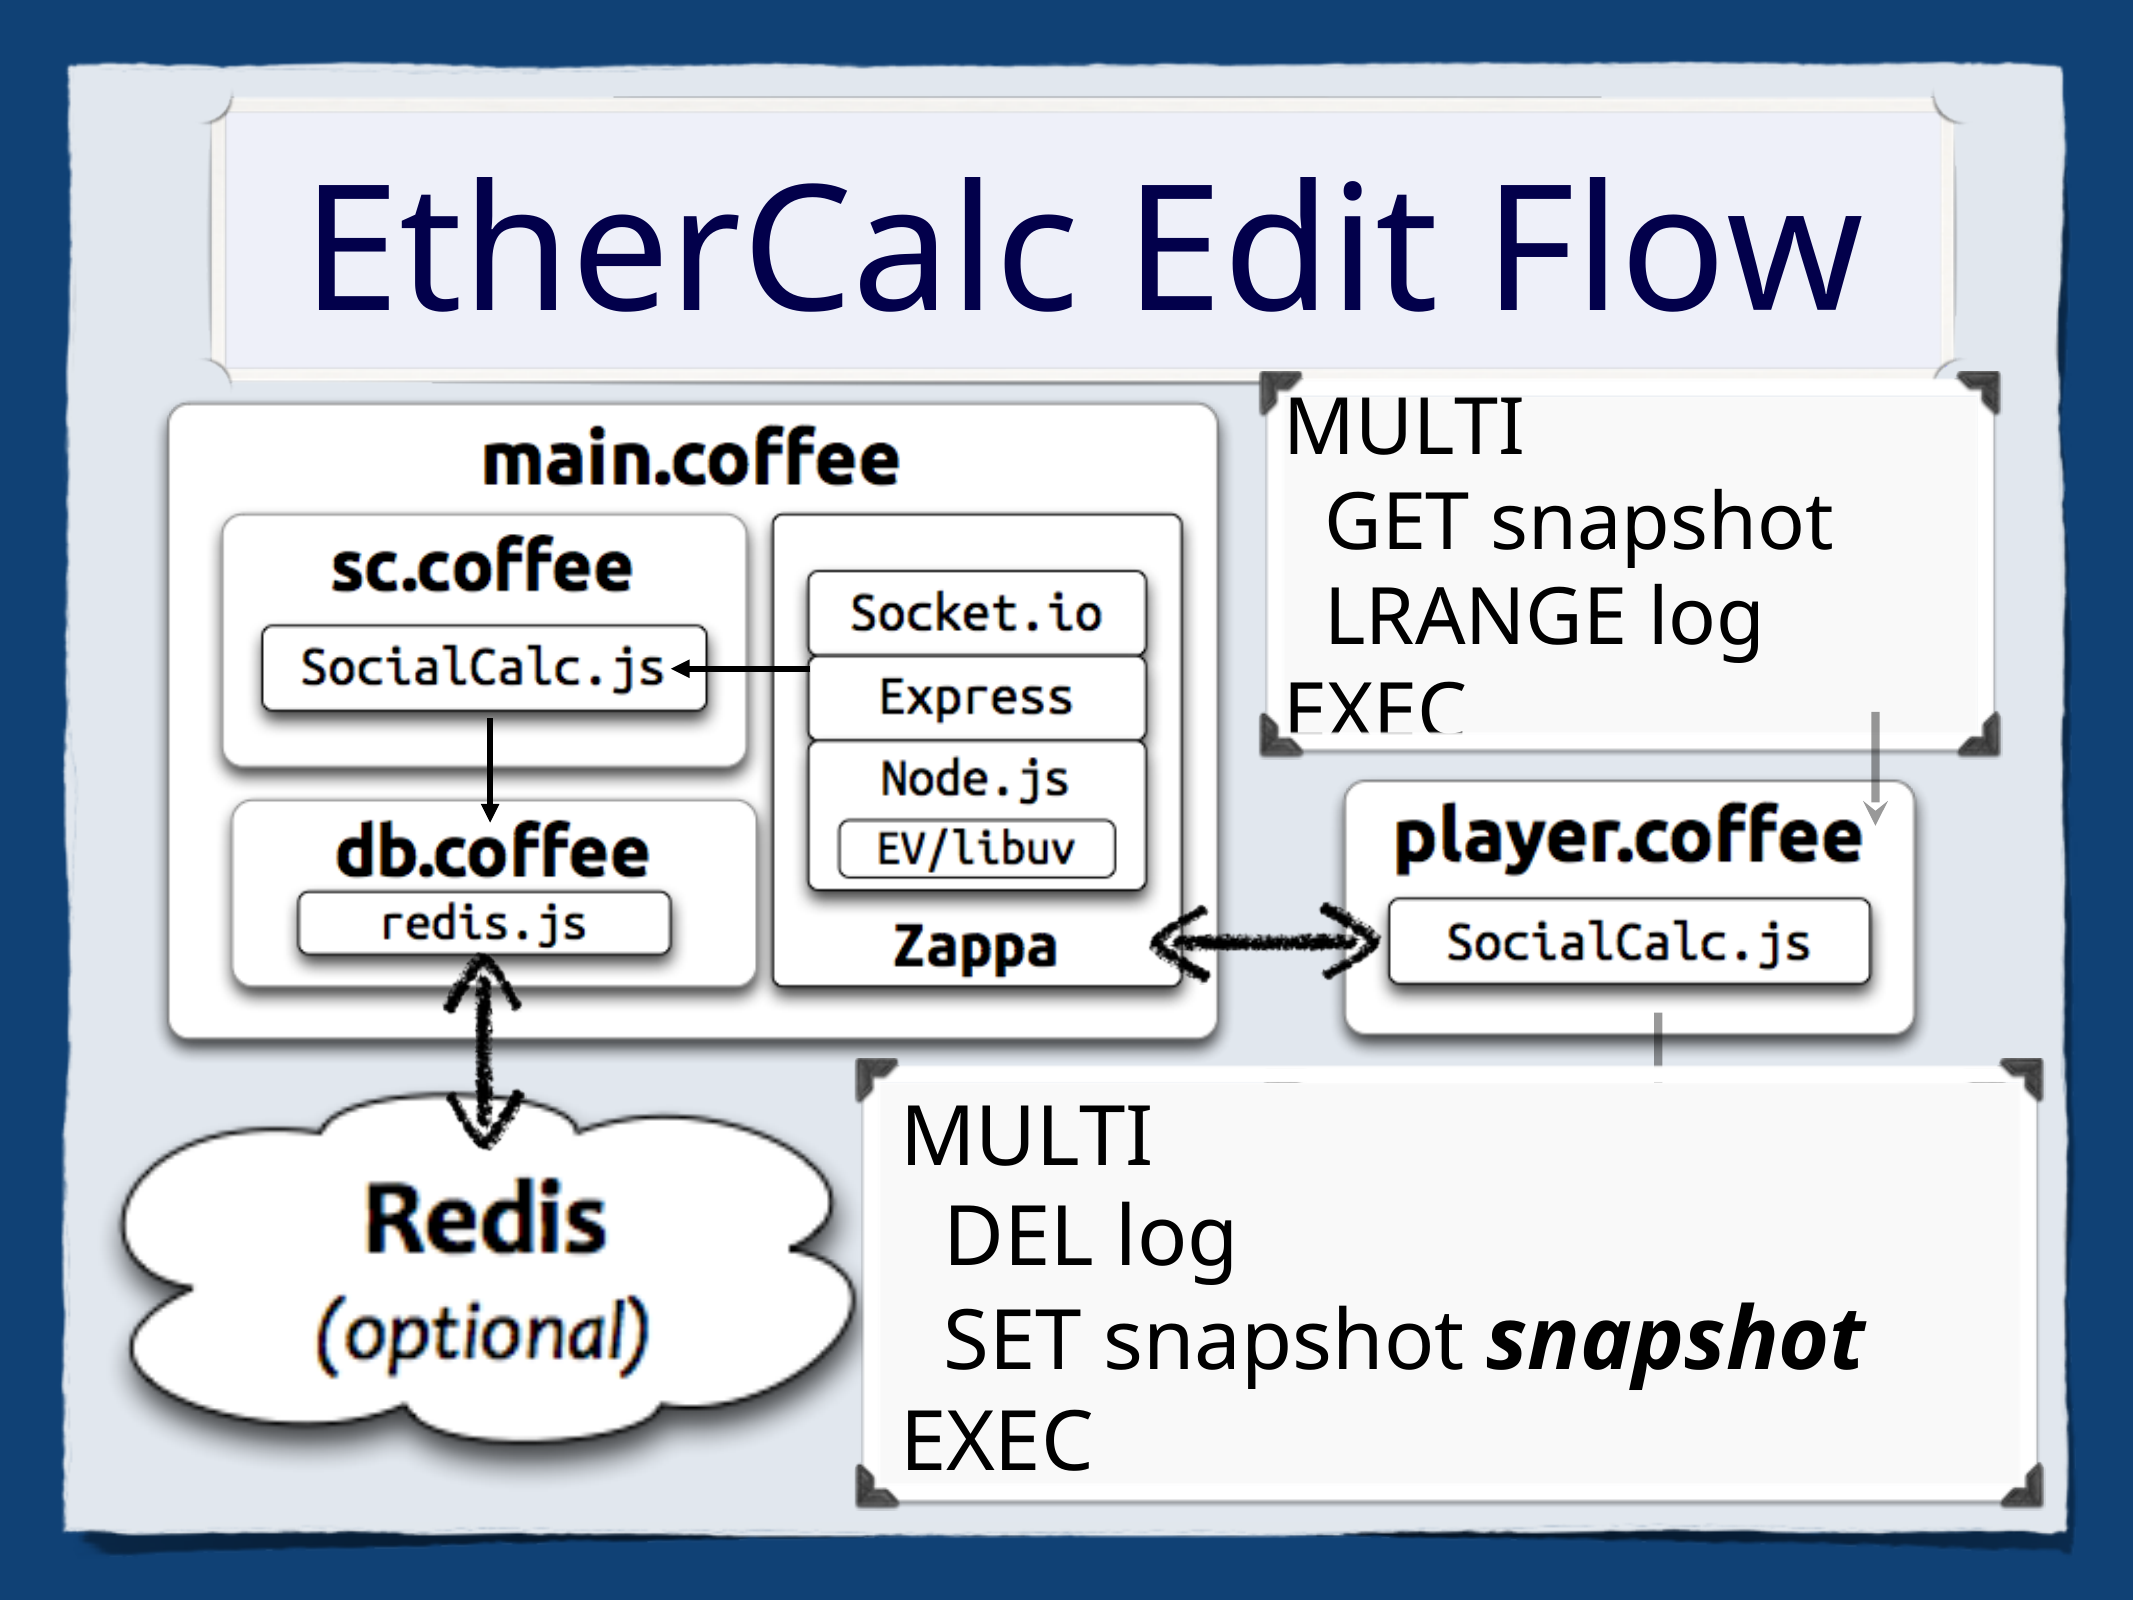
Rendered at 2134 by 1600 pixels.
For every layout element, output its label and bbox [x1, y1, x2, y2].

picture [45, 52, 2078, 1559]
